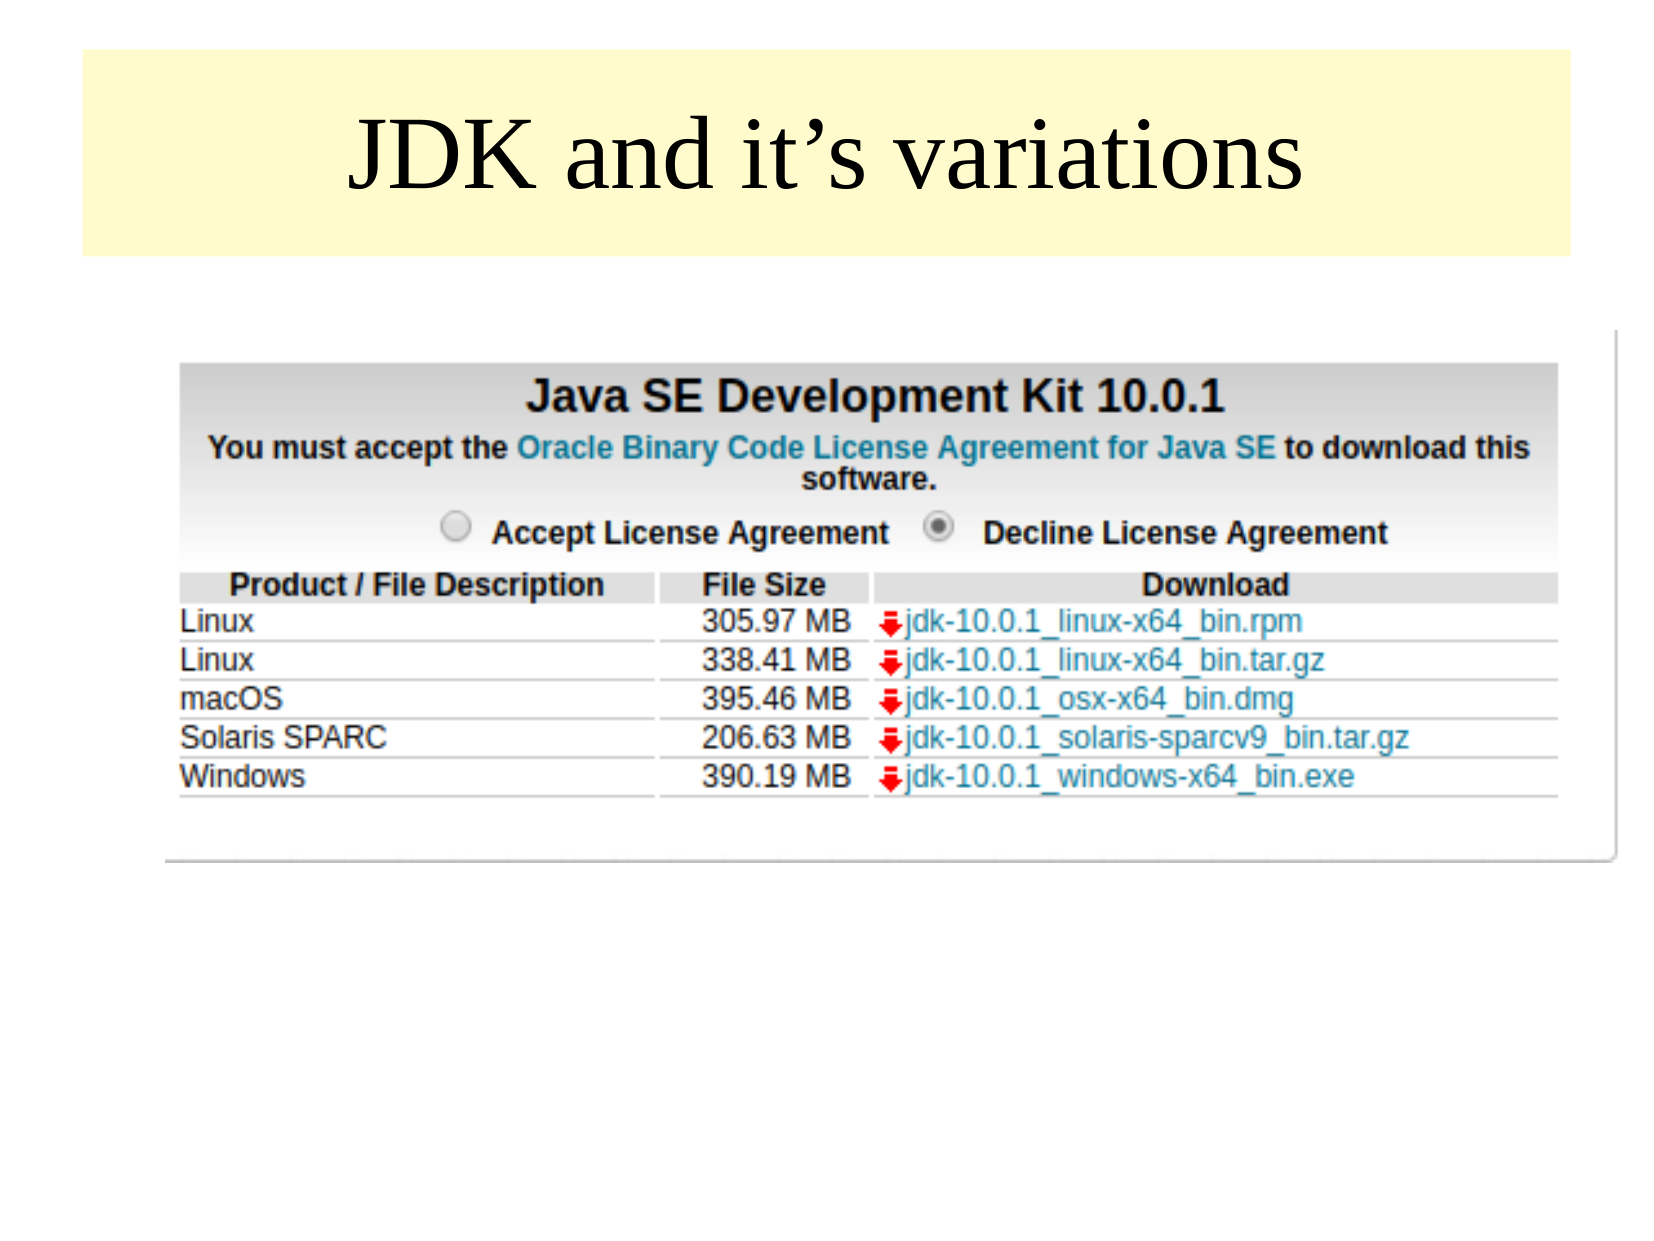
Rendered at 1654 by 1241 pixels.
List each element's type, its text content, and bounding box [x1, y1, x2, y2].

picture [165, 330, 1626, 863]
title JDK and it’s variations [82, 49, 1571, 257]
